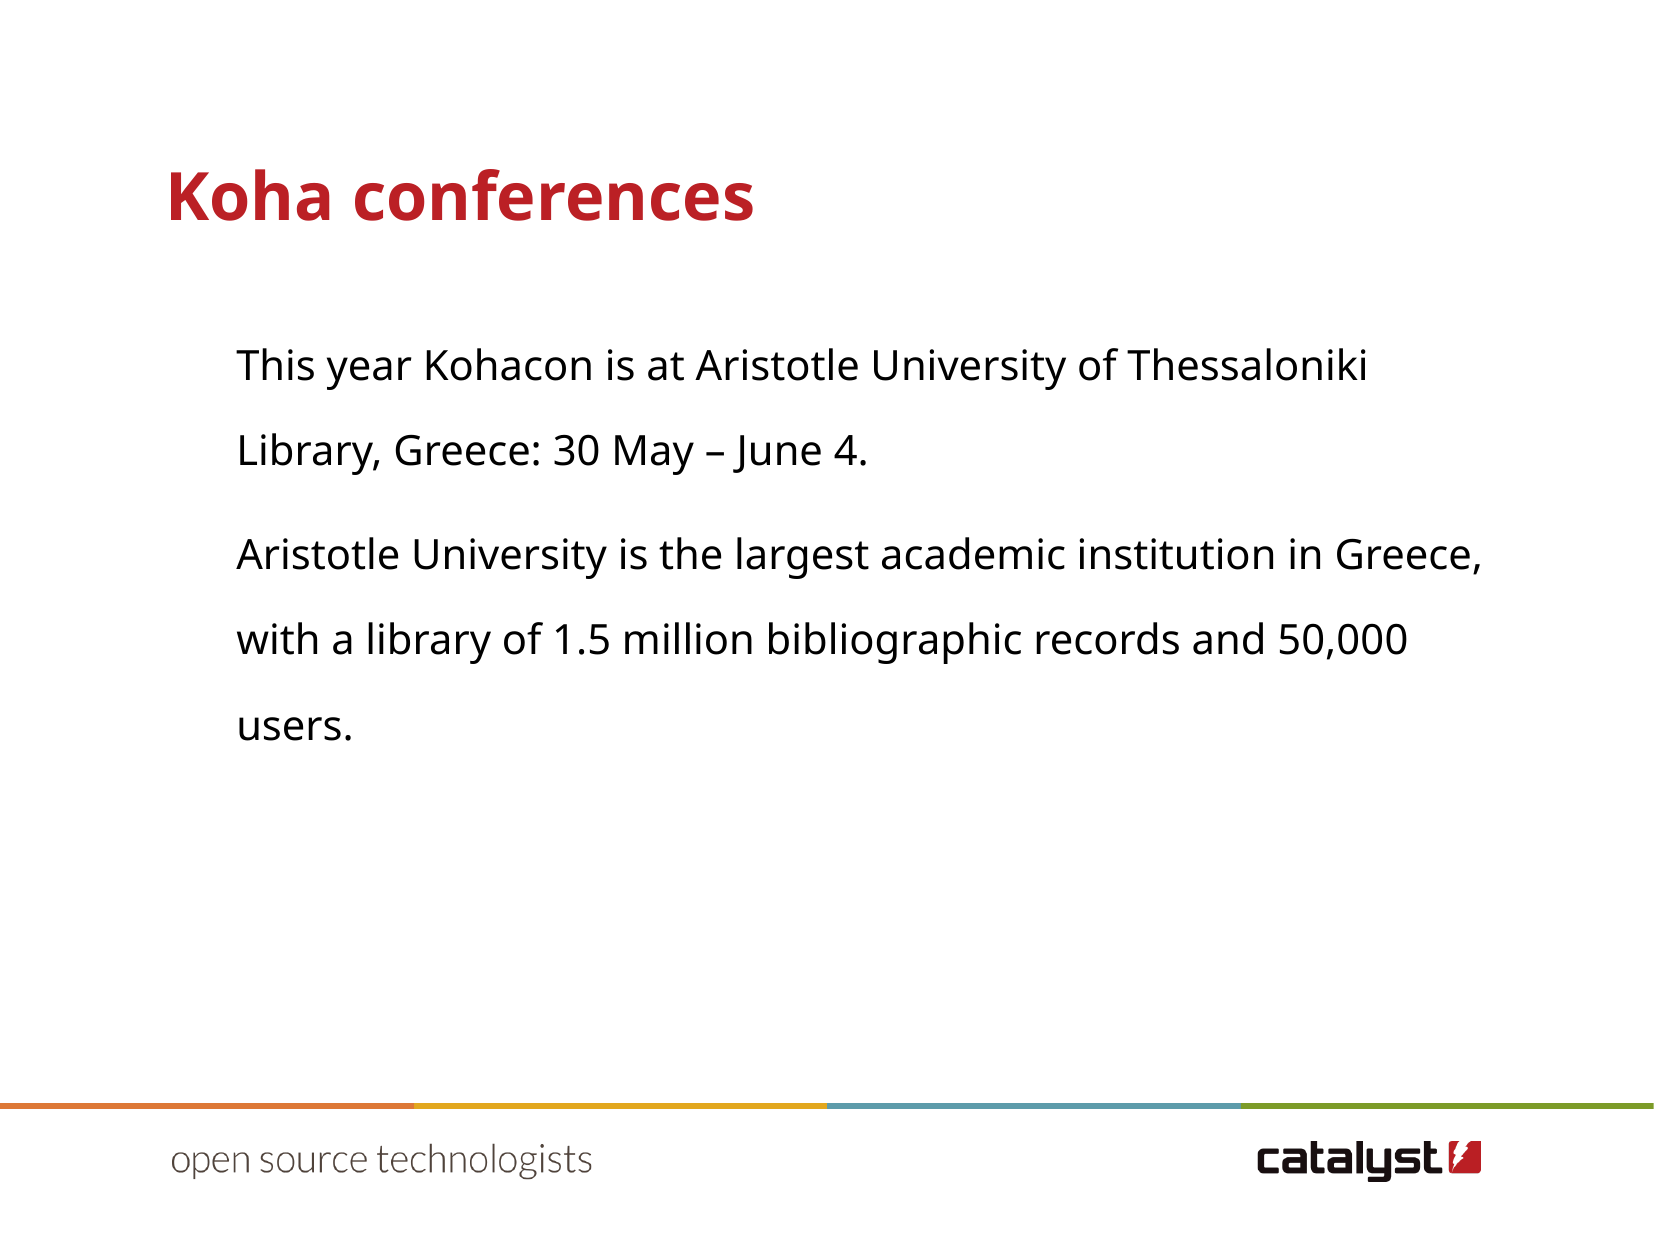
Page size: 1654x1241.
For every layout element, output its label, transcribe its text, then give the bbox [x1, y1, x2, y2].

list This year Kohacon is at Aristotle University of Thessaloniki Library, Greece: 30 May – June 4. Aristotle University is the largest academic institution in Greece, with a library of 1.5 million bibliographic records and 50,000 users. [165, 307, 1489, 1027]
picture [0, 1103, 1654, 1182]
title Koha conferences [165, 90, 1489, 298]
